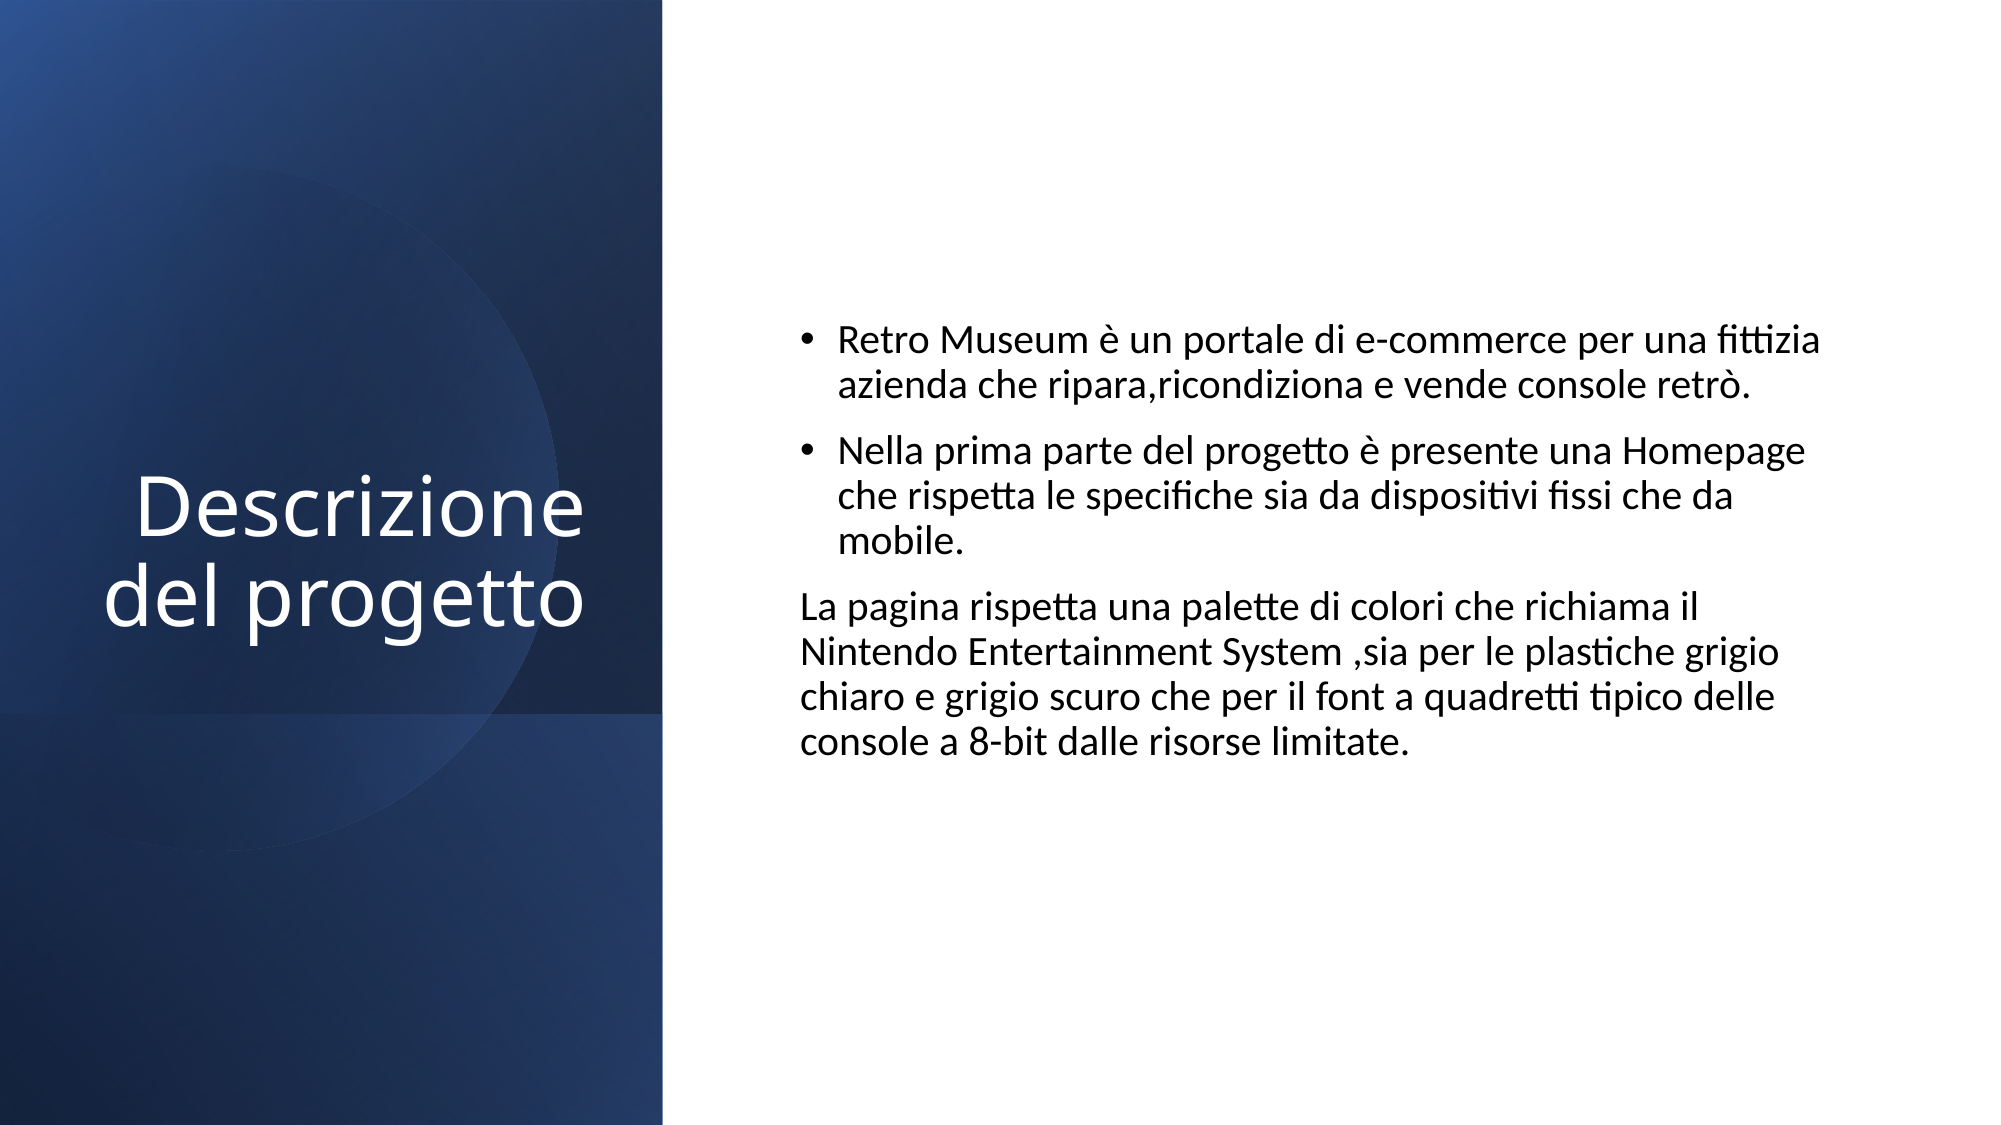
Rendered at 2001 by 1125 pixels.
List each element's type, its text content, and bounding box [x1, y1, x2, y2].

title Descrizione del progetto [76, 96, 602, 652]
list Retro Museum è un portale di e-commerce per una fittizia azienda che ripara,ricondiziona e vende console retrò. Nella prima parte del progetto è presente una Homepage che rispetta le specifiche sia da dispositivi fissi che da mobile. La pagina rispetta una palette di colori che richiama il Nintendo Entertainment System ,sia per le plastiche grigio chiaro e grigio scuro che per il font a quadretti tipico delle console a 8-bit dalle risorse limitate. [784, 123, 1861, 1034]
text_box [0, 0, 2000, 1125]
